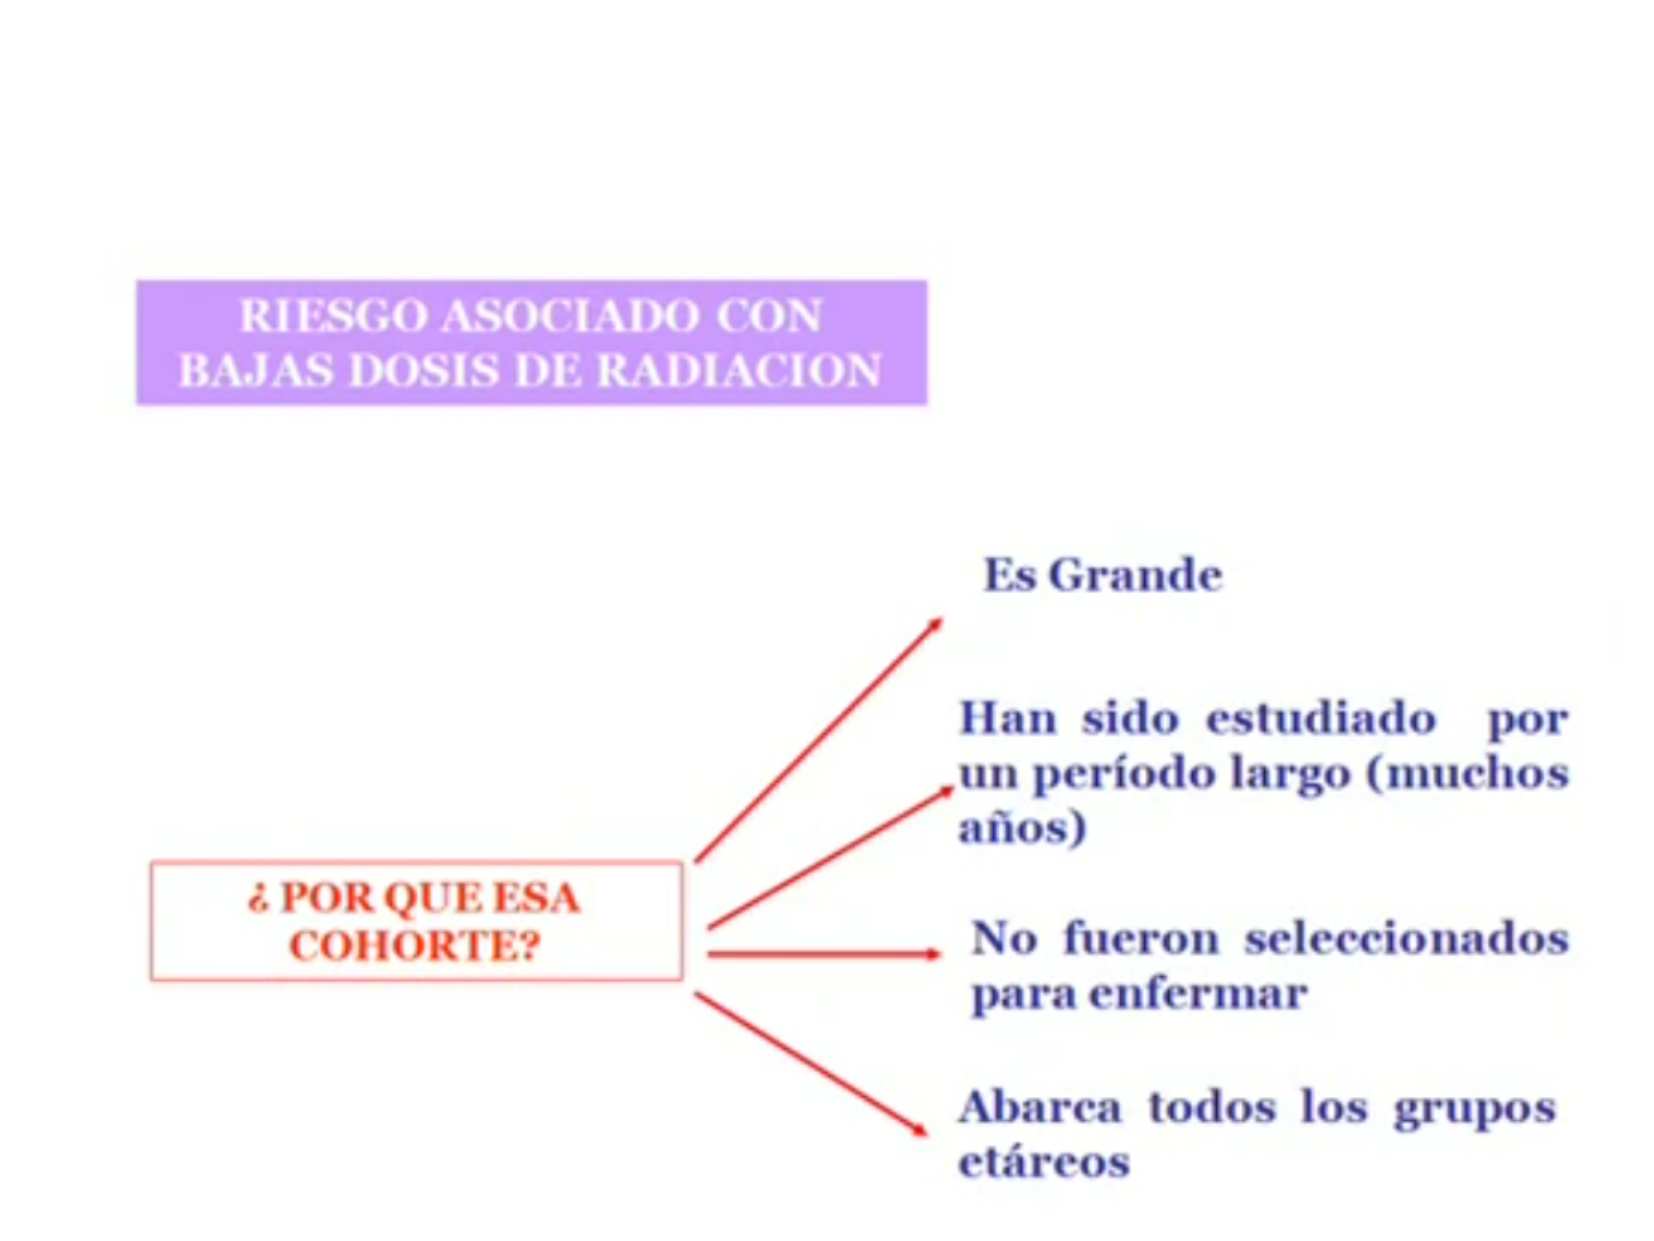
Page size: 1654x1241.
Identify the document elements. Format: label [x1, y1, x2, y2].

picture [75, 181, 1639, 1215]
